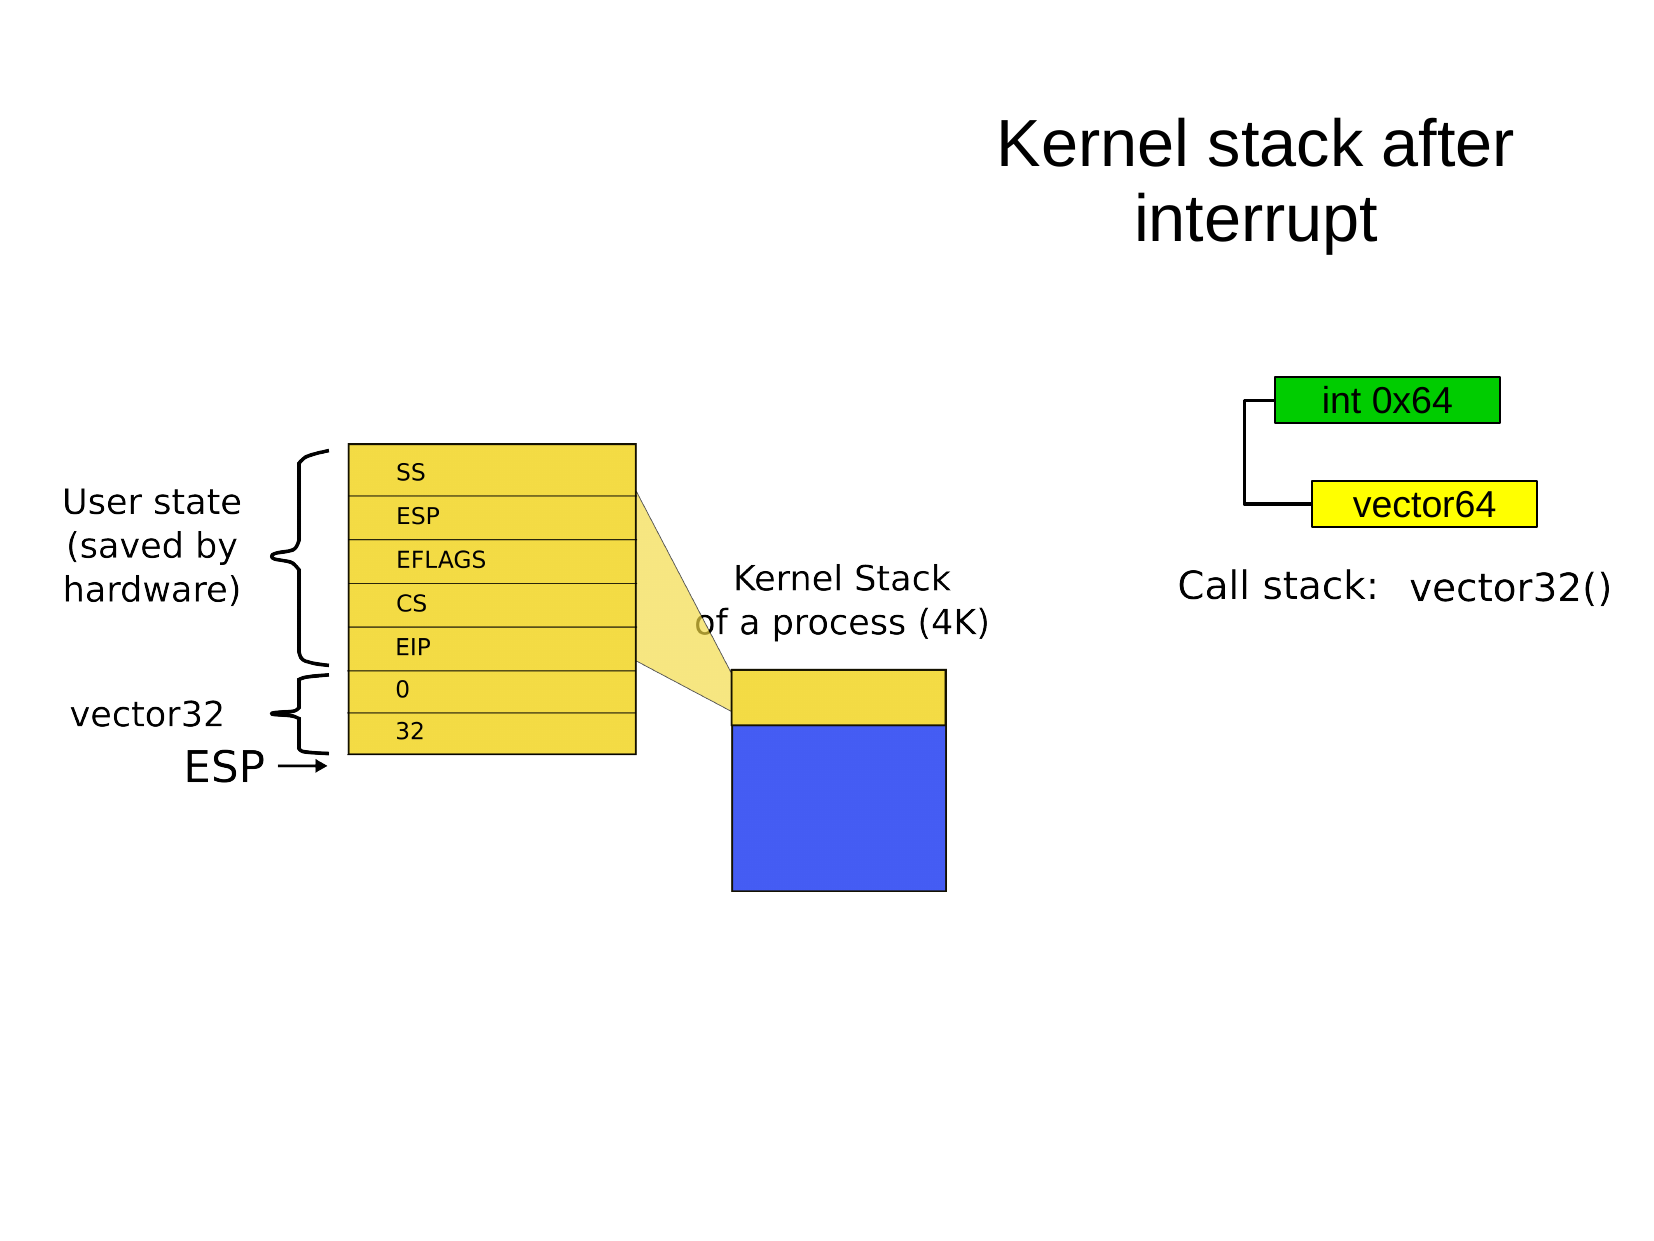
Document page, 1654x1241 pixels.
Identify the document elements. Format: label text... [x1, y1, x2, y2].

text_box vector64 [1312, 480, 1538, 528]
picture [65, 443, 1609, 892]
list Kernel stack after interrupt [900, 105, 1613, 301]
text_box int 0x64 [1274, 377, 1500, 424]
